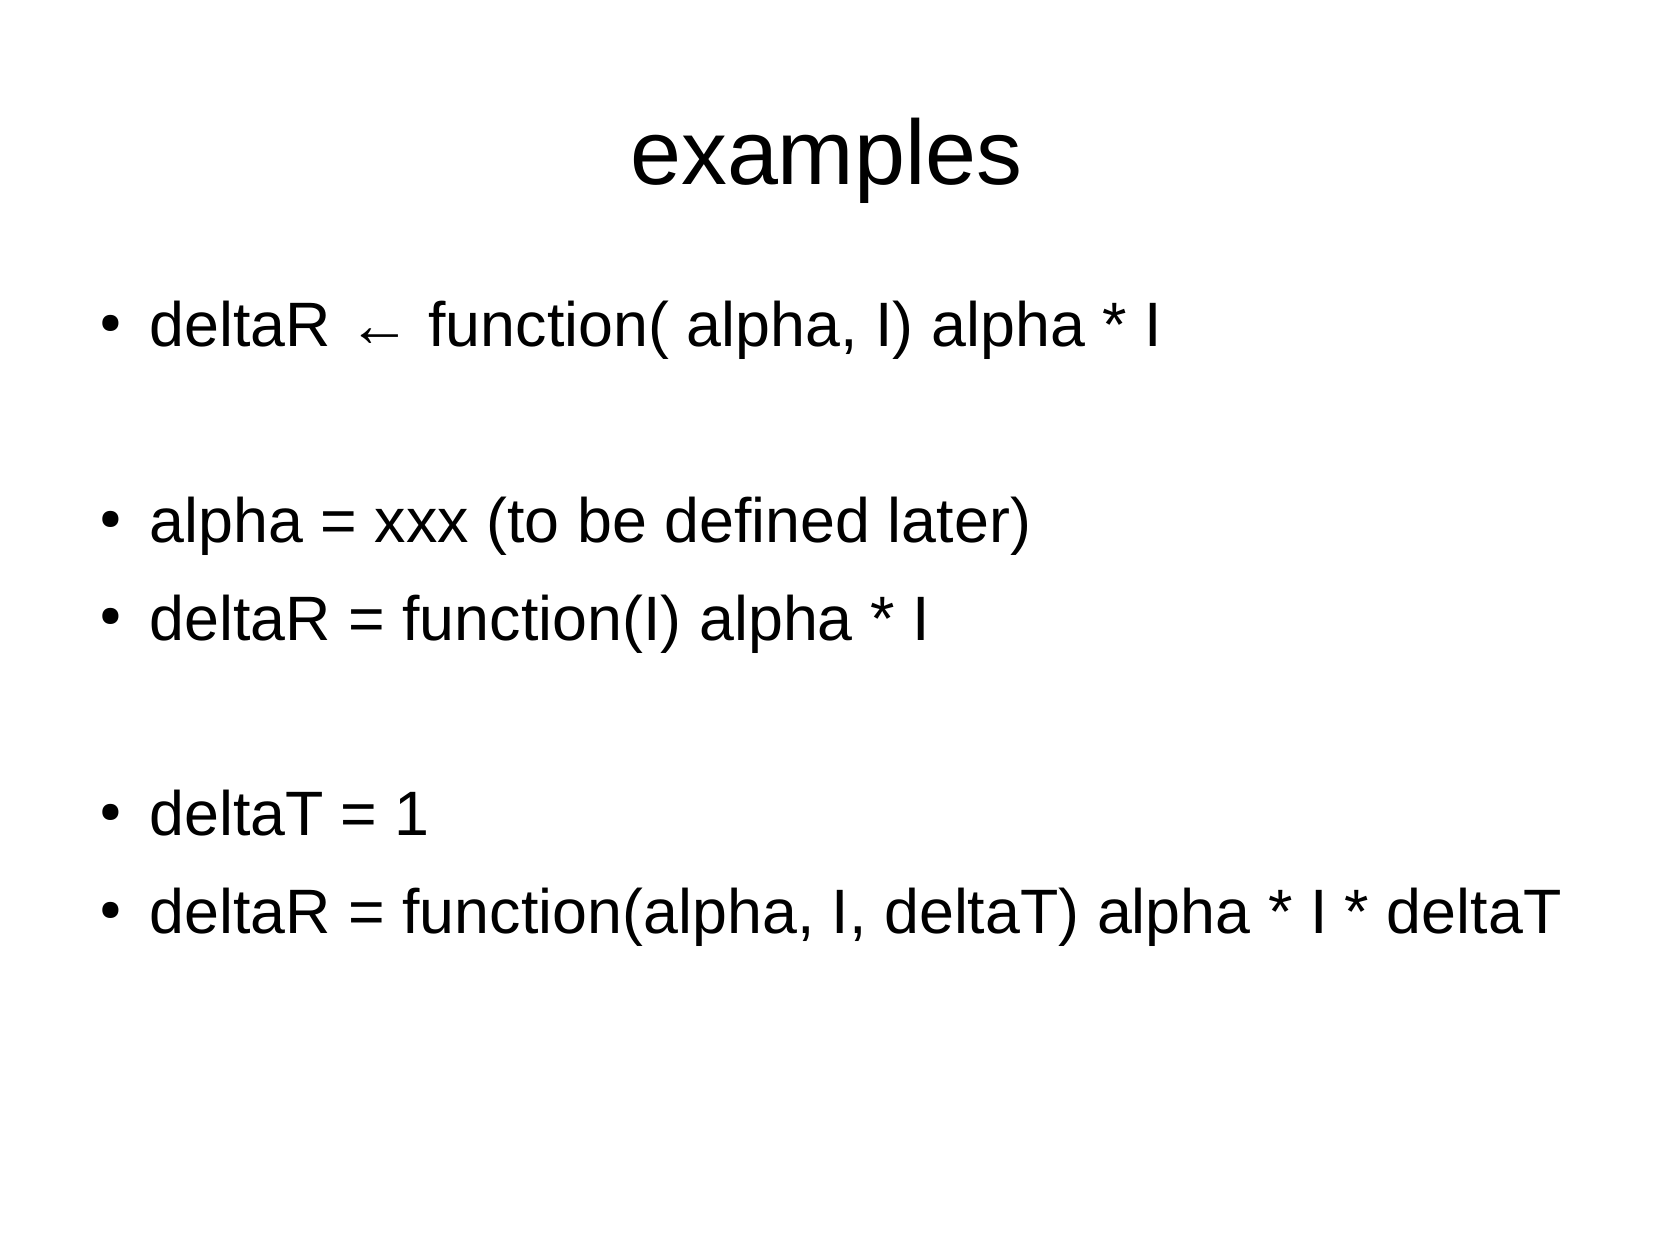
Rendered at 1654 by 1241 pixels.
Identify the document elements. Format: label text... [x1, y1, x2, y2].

list deltaR ← function( alpha, I) alpha * I alpha = xxx (to be defined later) deltaR = function(I) alpha * I deltaT = 1 deltaR = function(alpha, I, deltaT) alpha * I * deltaT [82, 290, 1571, 1010]
title examples [82, 49, 1571, 257]
